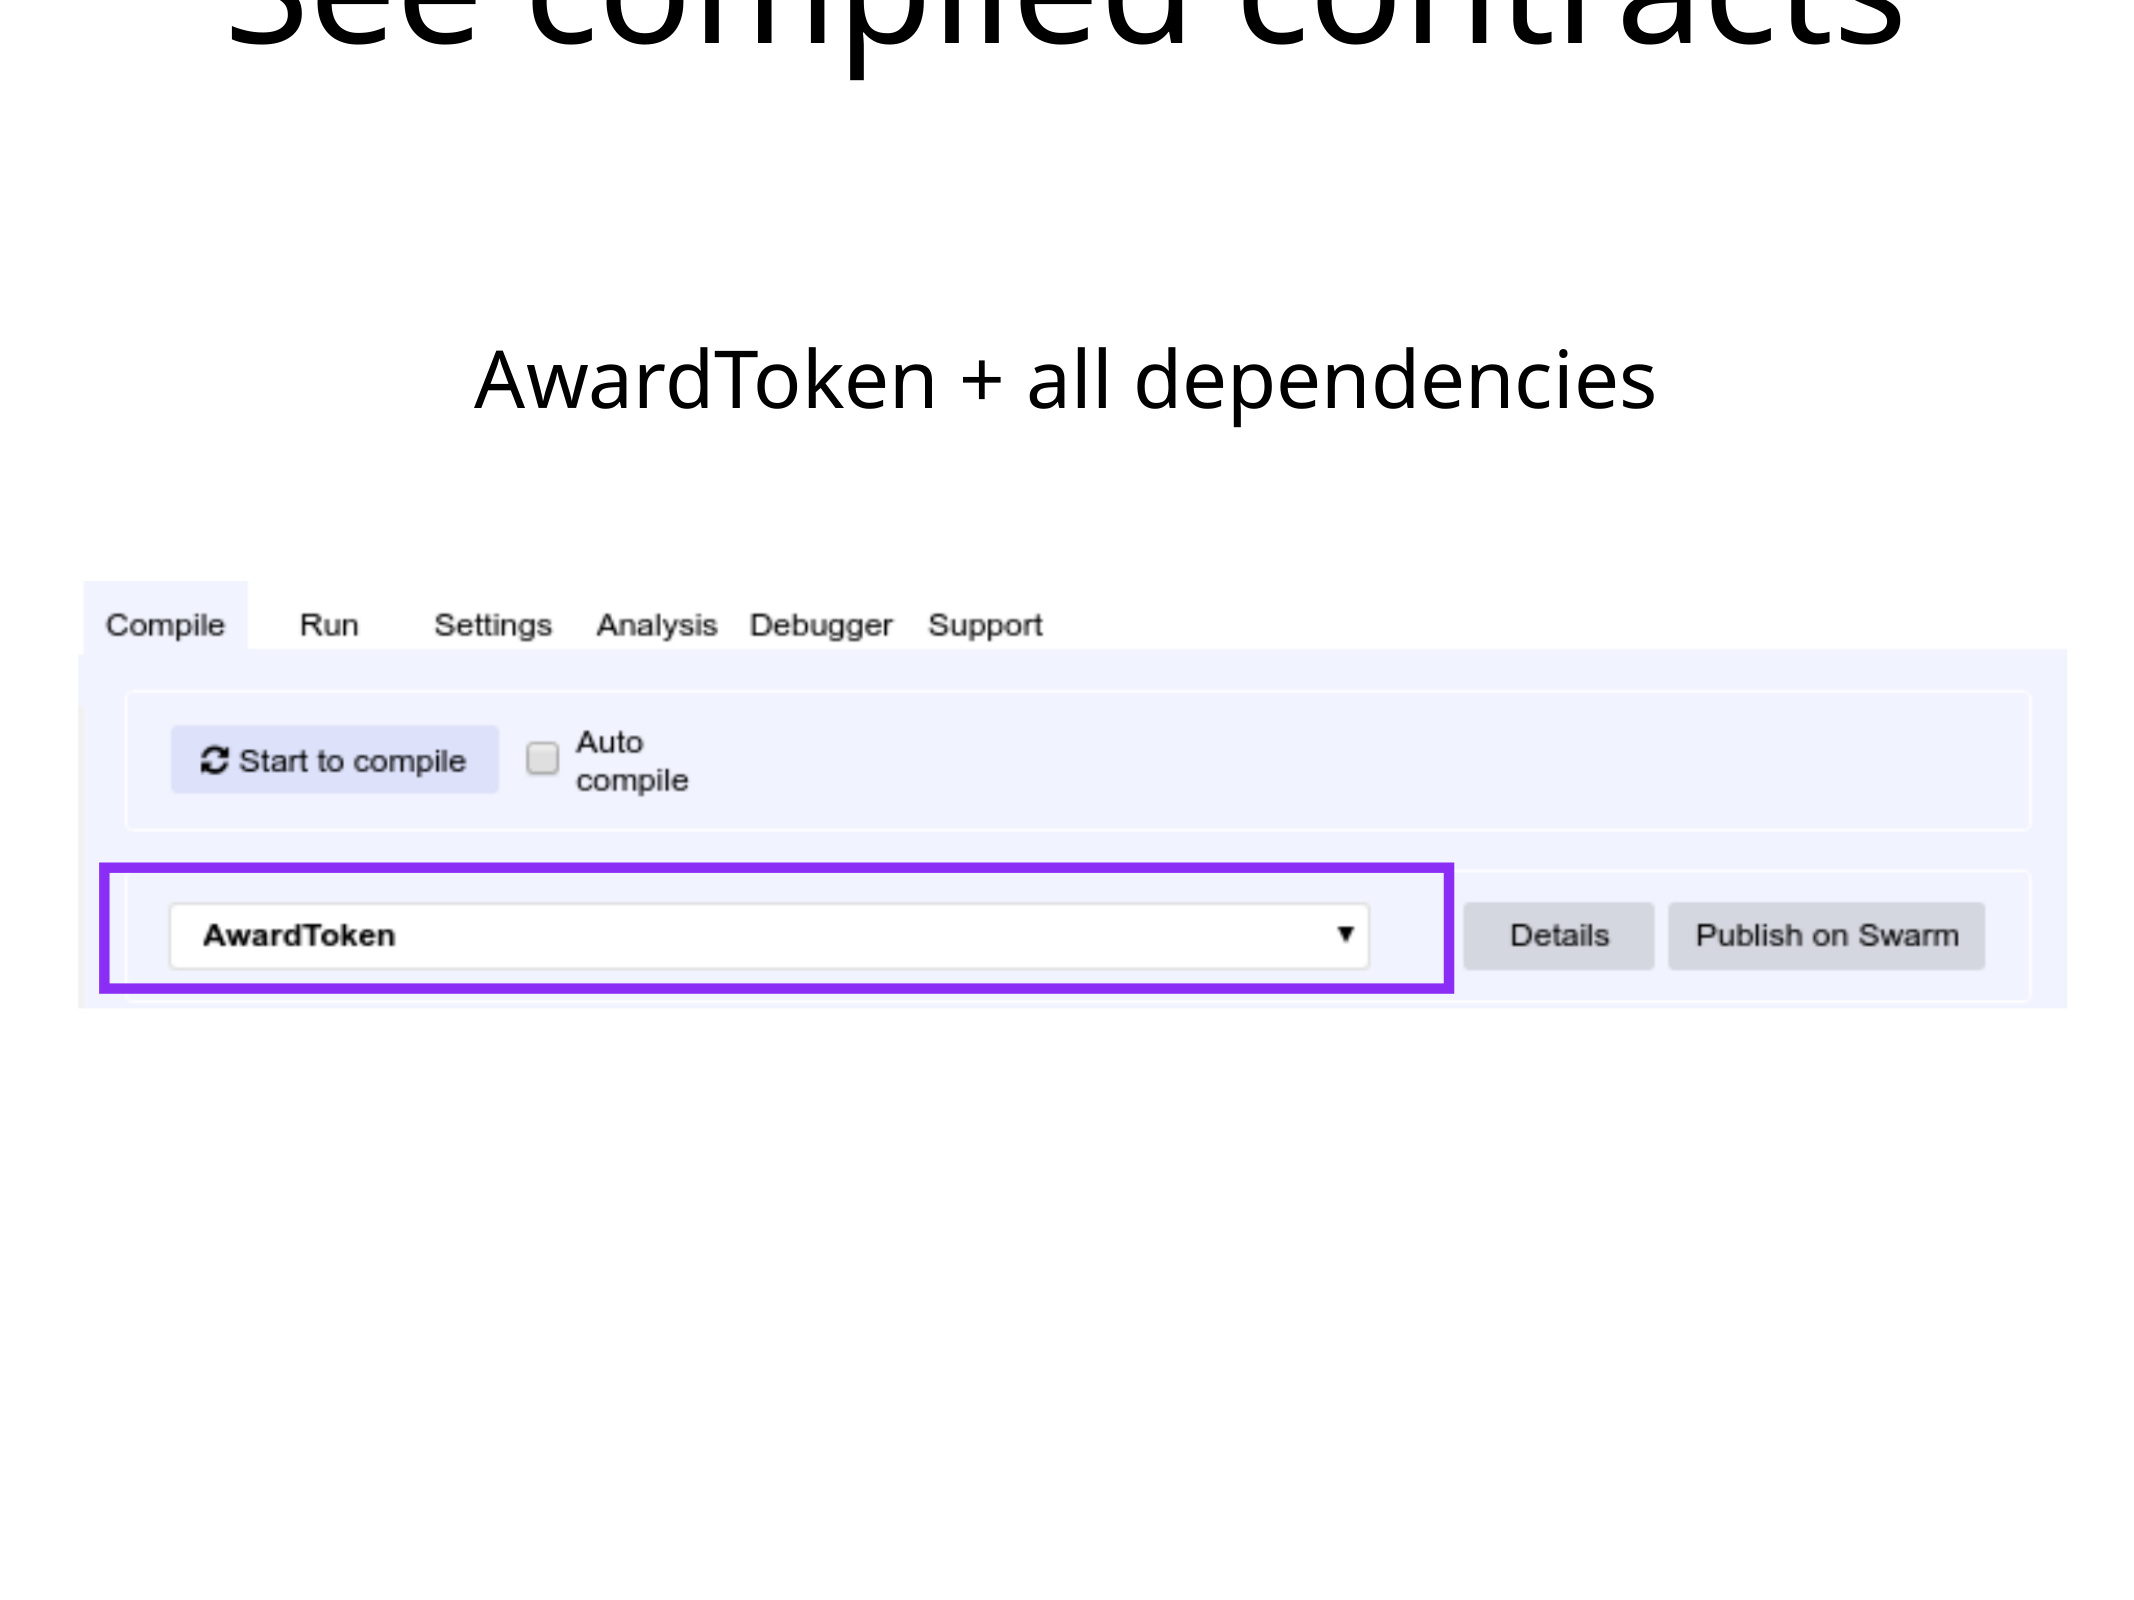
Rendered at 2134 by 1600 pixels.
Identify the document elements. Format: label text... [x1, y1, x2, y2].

title See compiled contracts [208, 0, 1925, 320]
picture [47, 552, 2086, 1048]
subtitle AwardToken + all dependencies ( when dependencies.js is the active file ) [208, 320, 1925, 507]
